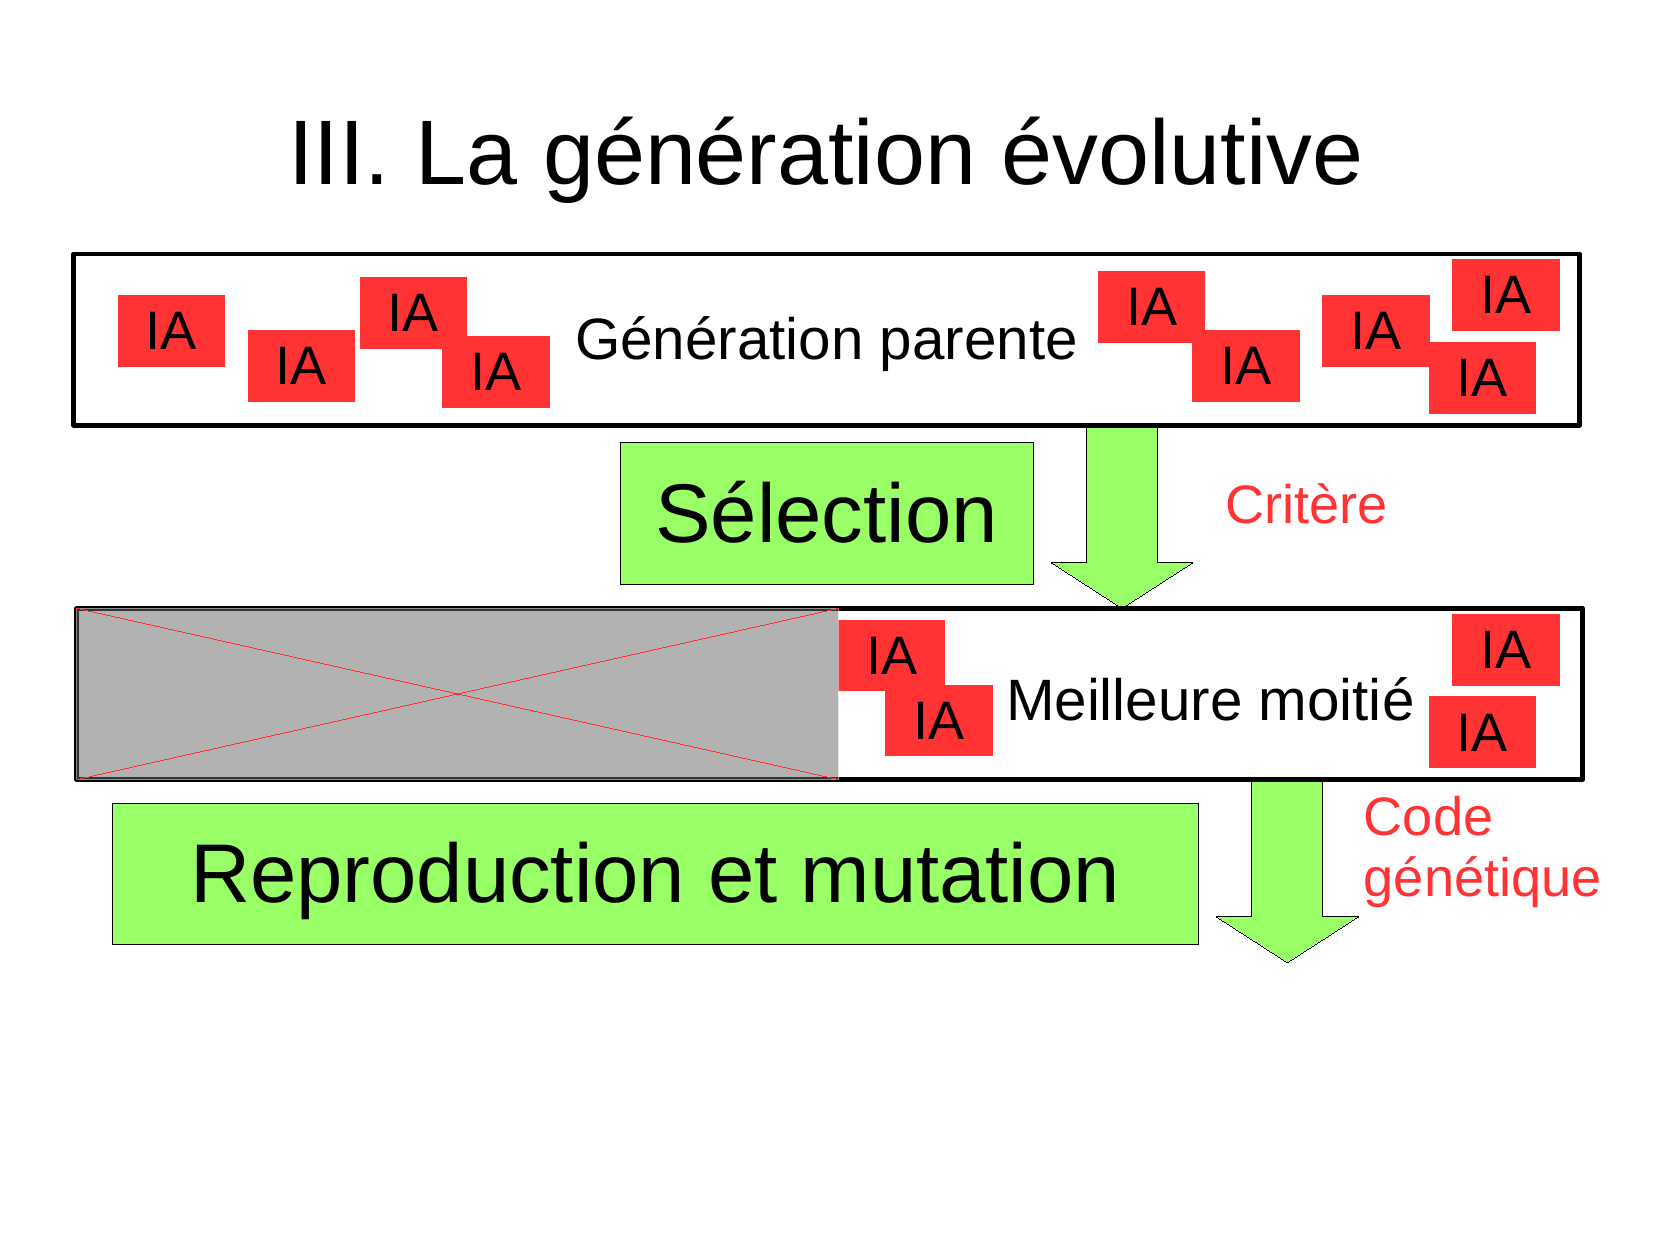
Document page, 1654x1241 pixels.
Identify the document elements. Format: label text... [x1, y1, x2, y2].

text_box Meilleure moitié [838, 608, 1583, 792]
text_box Code génétique [1348, 779, 1618, 916]
text_box IA [1429, 696, 1536, 768]
text_box Sélection [620, 442, 1034, 585]
text_box IA [442, 336, 550, 408]
text_box Reproduction et mutation [112, 803, 1199, 945]
text_box [1051, 426, 1193, 608]
text_box Génération parente [73, 253, 1580, 426]
text_box IA [1452, 259, 1560, 331]
text_box IA [1098, 271, 1205, 343]
title III. La génération évolutive [82, 49, 1571, 253]
text_box IA [118, 295, 225, 367]
text_box IA [248, 330, 355, 402]
text_box IA [1429, 342, 1536, 414]
text_box IA [1322, 295, 1430, 367]
text_box IA [1452, 614, 1560, 686]
text_box IA [360, 277, 467, 349]
text_box [1216, 792, 1359, 963]
text_box Critère [1210, 467, 1404, 544]
text_box [76, 608, 838, 780]
text_box IA [1192, 330, 1300, 402]
